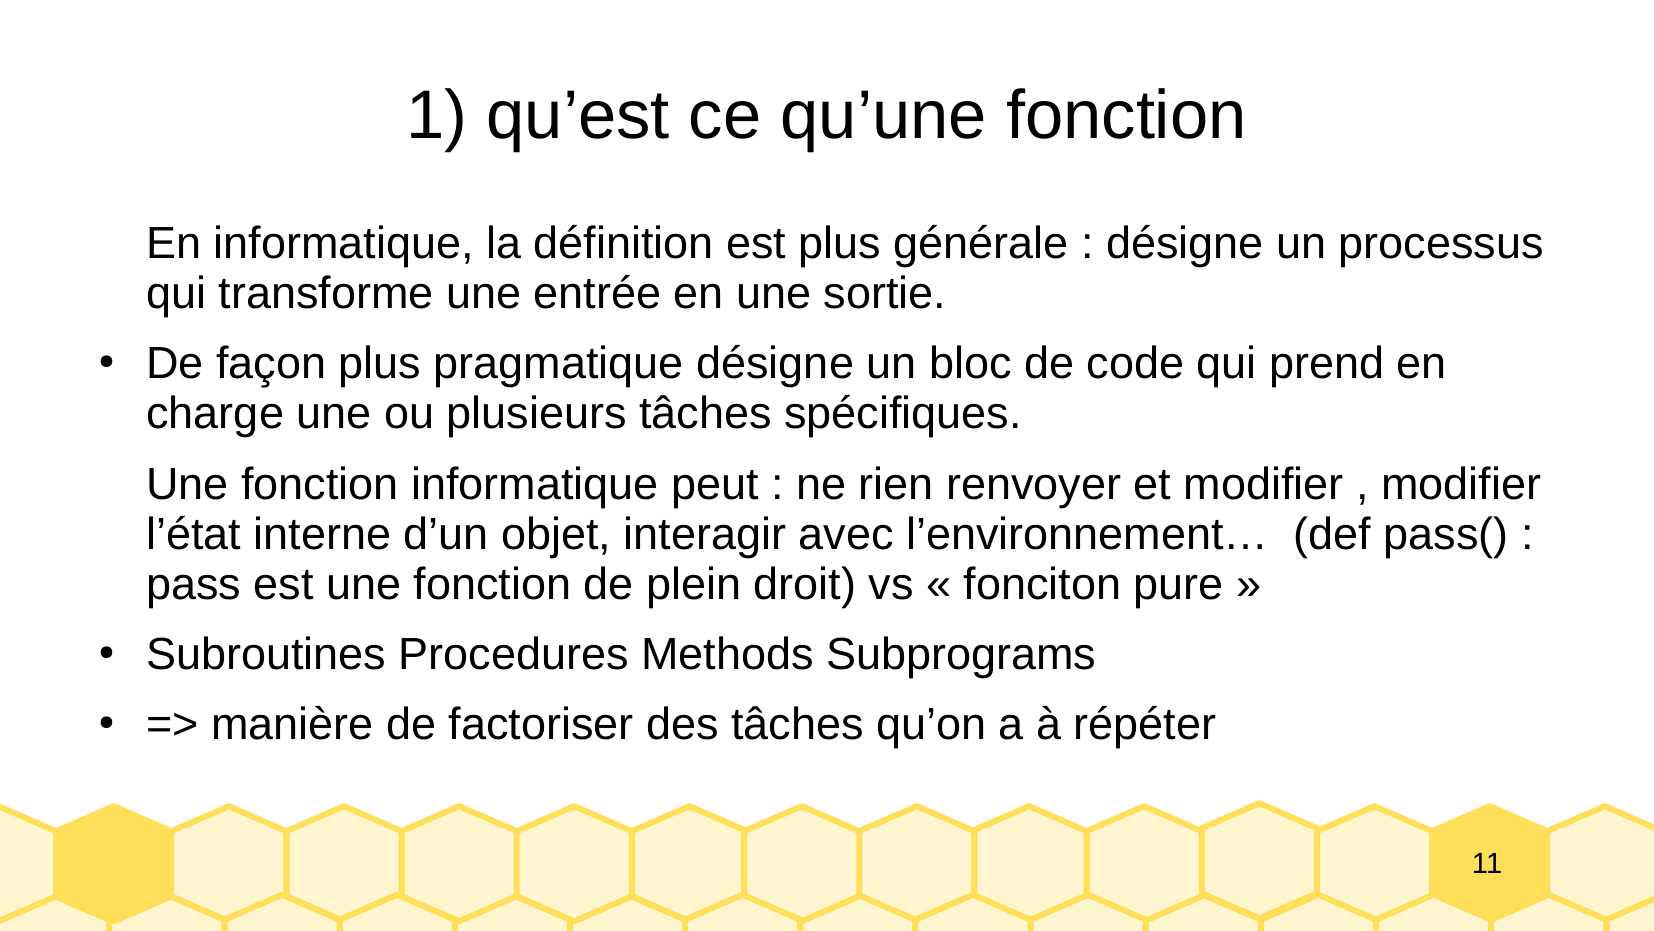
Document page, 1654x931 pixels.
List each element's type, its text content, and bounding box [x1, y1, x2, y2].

list En informatique, la définition est plus générale : désigne un processus qui transforme une entrée en une sortie. De façon plus pragmatique désigne un bloc de code qui prend en charge une ou plusieurs tâches spécifiques. Une fonction informatique peut : ne rien renvoyer et modifier , modifier l’état interne d’un objet, interagir avec l’environnement… (def pass() : pass est une fonction de plein droit) vs « fonciton pure » Subroutines Procedures Methods Subprograms => manière de factoriser des tâches qu’on a à répéter [82, 217, 1571, 758]
title 1) qu’est ce qu’une fonction [82, 37, 1571, 193]
